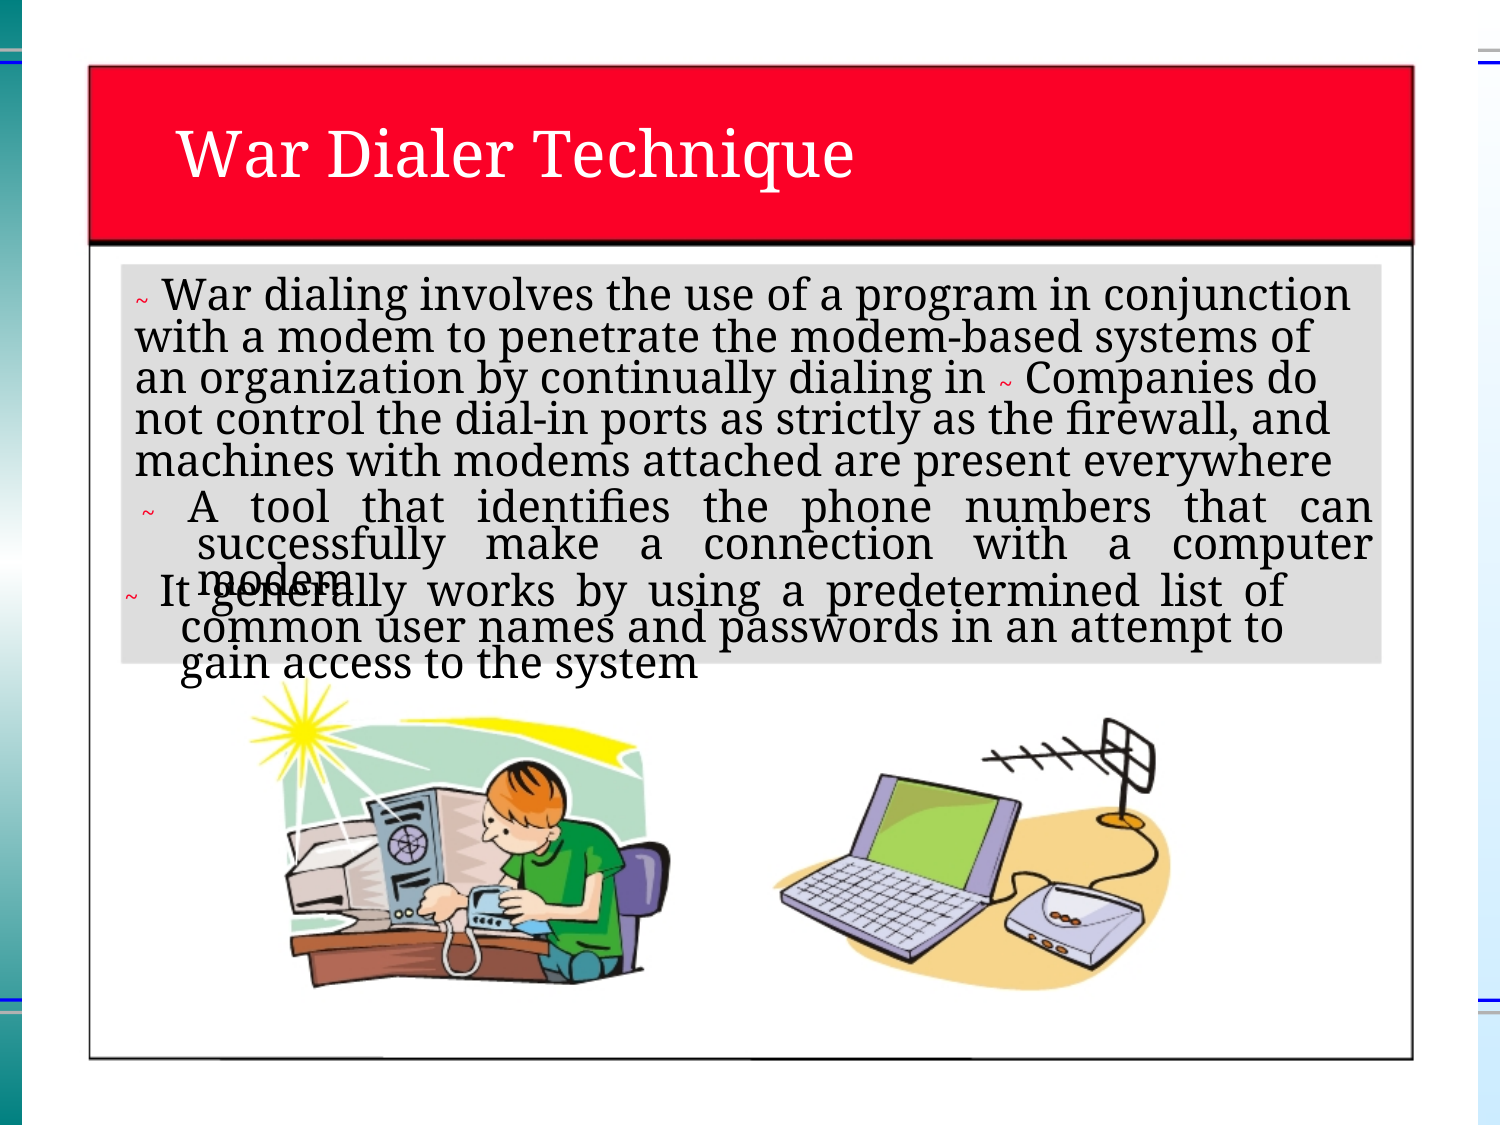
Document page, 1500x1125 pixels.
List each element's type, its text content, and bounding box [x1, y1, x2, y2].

picture [22, 0, 1500, 1125]
text_box ~ It generally works by using a predetermined list of common user names and passwords in an attempt to gain access to the system [123, 571, 1301, 696]
text_box War Dialer Technique [175, 116, 889, 199]
text_box ~ A tool that identifies the phone numbers that can successfully make a connection with a computer modem [140, 487, 1390, 612]
text_box ~ War dialing involves the use of a program in conjunction with a modem to penetrate the modem-based systems of an organization by continually dialing in ~ Companies do not control the dial-in ports as strictly as the firewall, and machines with modems attached are present everywhere [134, 270, 1373, 493]
